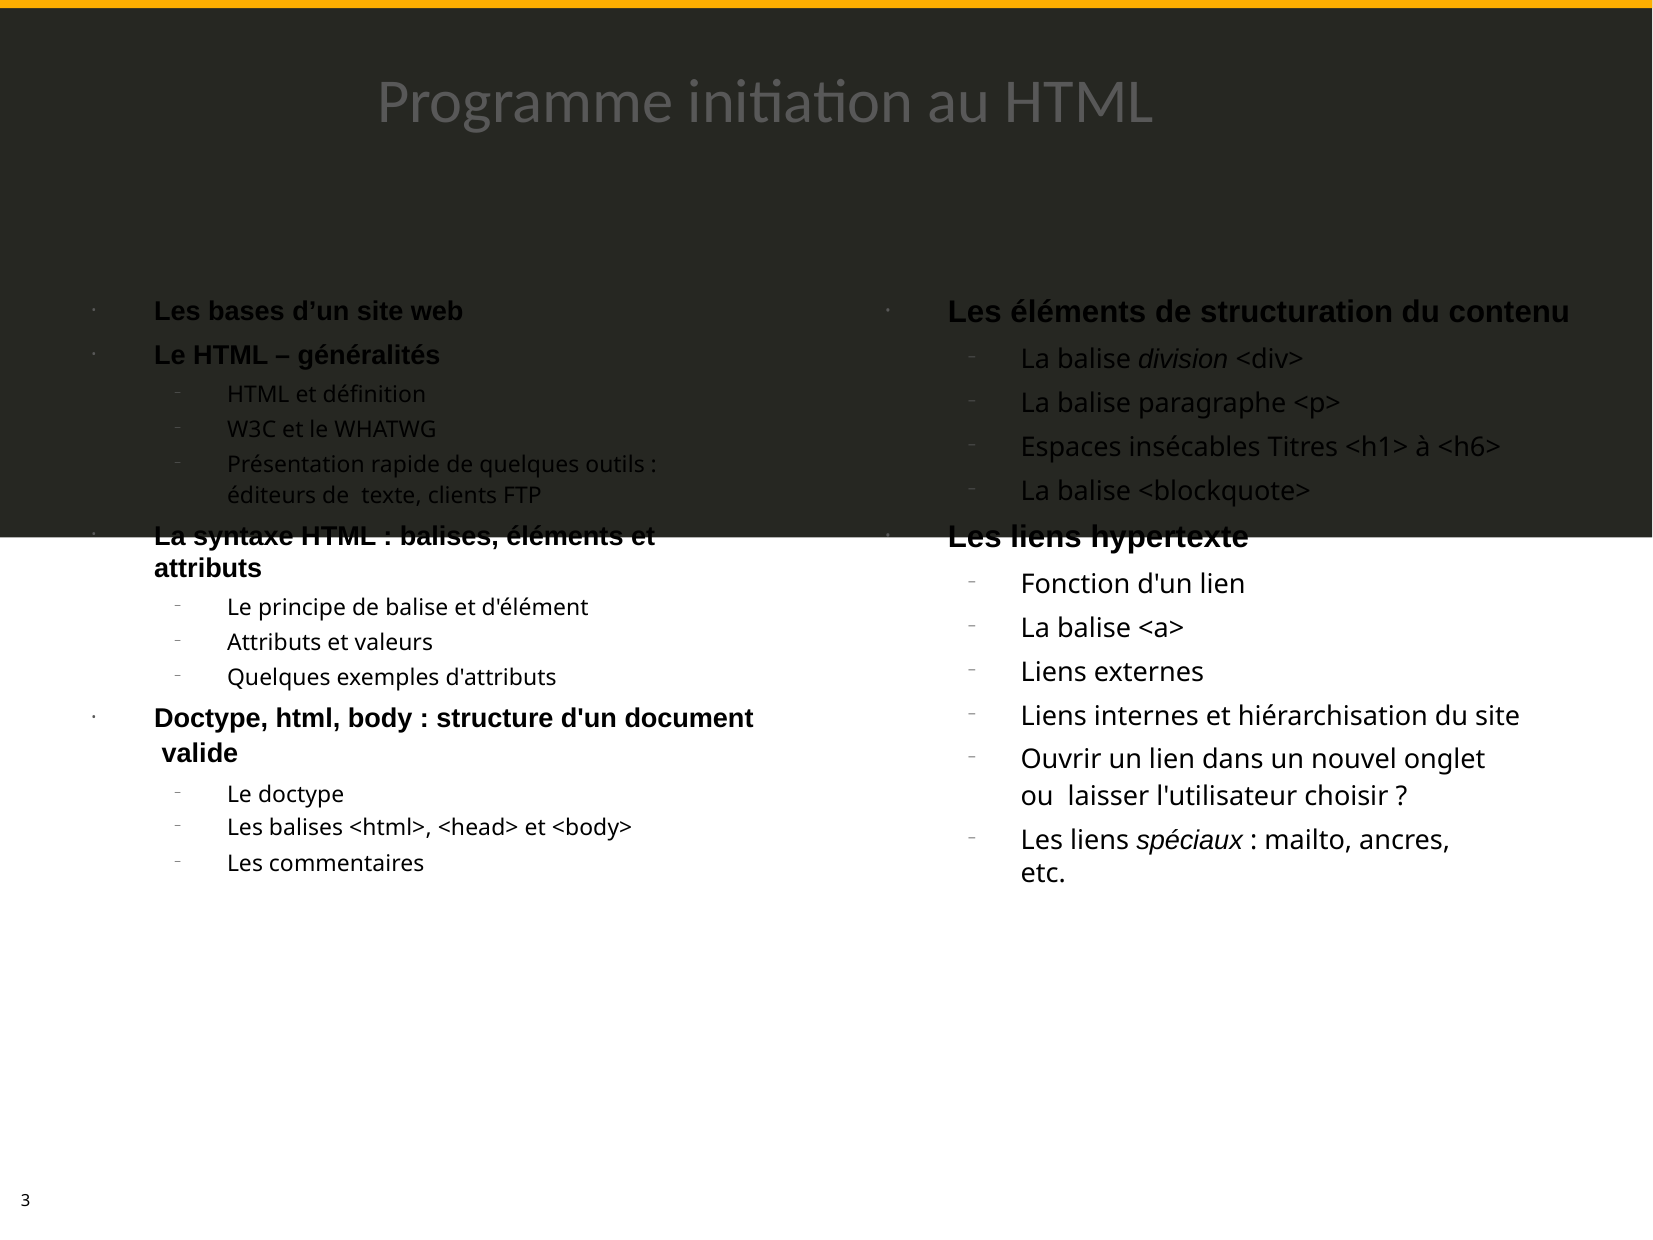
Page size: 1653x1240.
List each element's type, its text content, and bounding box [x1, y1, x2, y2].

title Programme initiation au HTML [375, 58, 1286, 268]
text_box [0, 0, 1653, 9]
text_box Les bases d’un site web Le HTML – généralités HTML et définition W3C et le WHATWG Présentation rapide de quelques outils : éditeurs de texte, clients FTP La syntaxe HTML : balises, éléments et attributs Le principe de balise et d'élément Attributs et valeurs Quelques exemples d'attributs Doctype, html, body : structure d'un document valide Le doctype Les balises <html>, <head> et <body> Les commentaires [89, 280, 775, 876]
text_box Les éléments de structuration du contenu La balise division <div> La balise paragraphe <p> Espaces insécables Titres <h1> à <h6> La balise <blockquote> Les liens hypertexte Fonction d'un lien La balise <a> Liens externes Liens internes et hiérarchisation du site Ouvrir un lien dans un nouvel onglet ou laisser l'utilisateur choisir ? Les liens spéciaux : mailto, ancres, etc. [883, 275, 1572, 888]
text_box <numéro> [14, 1189, 37, 1213]
